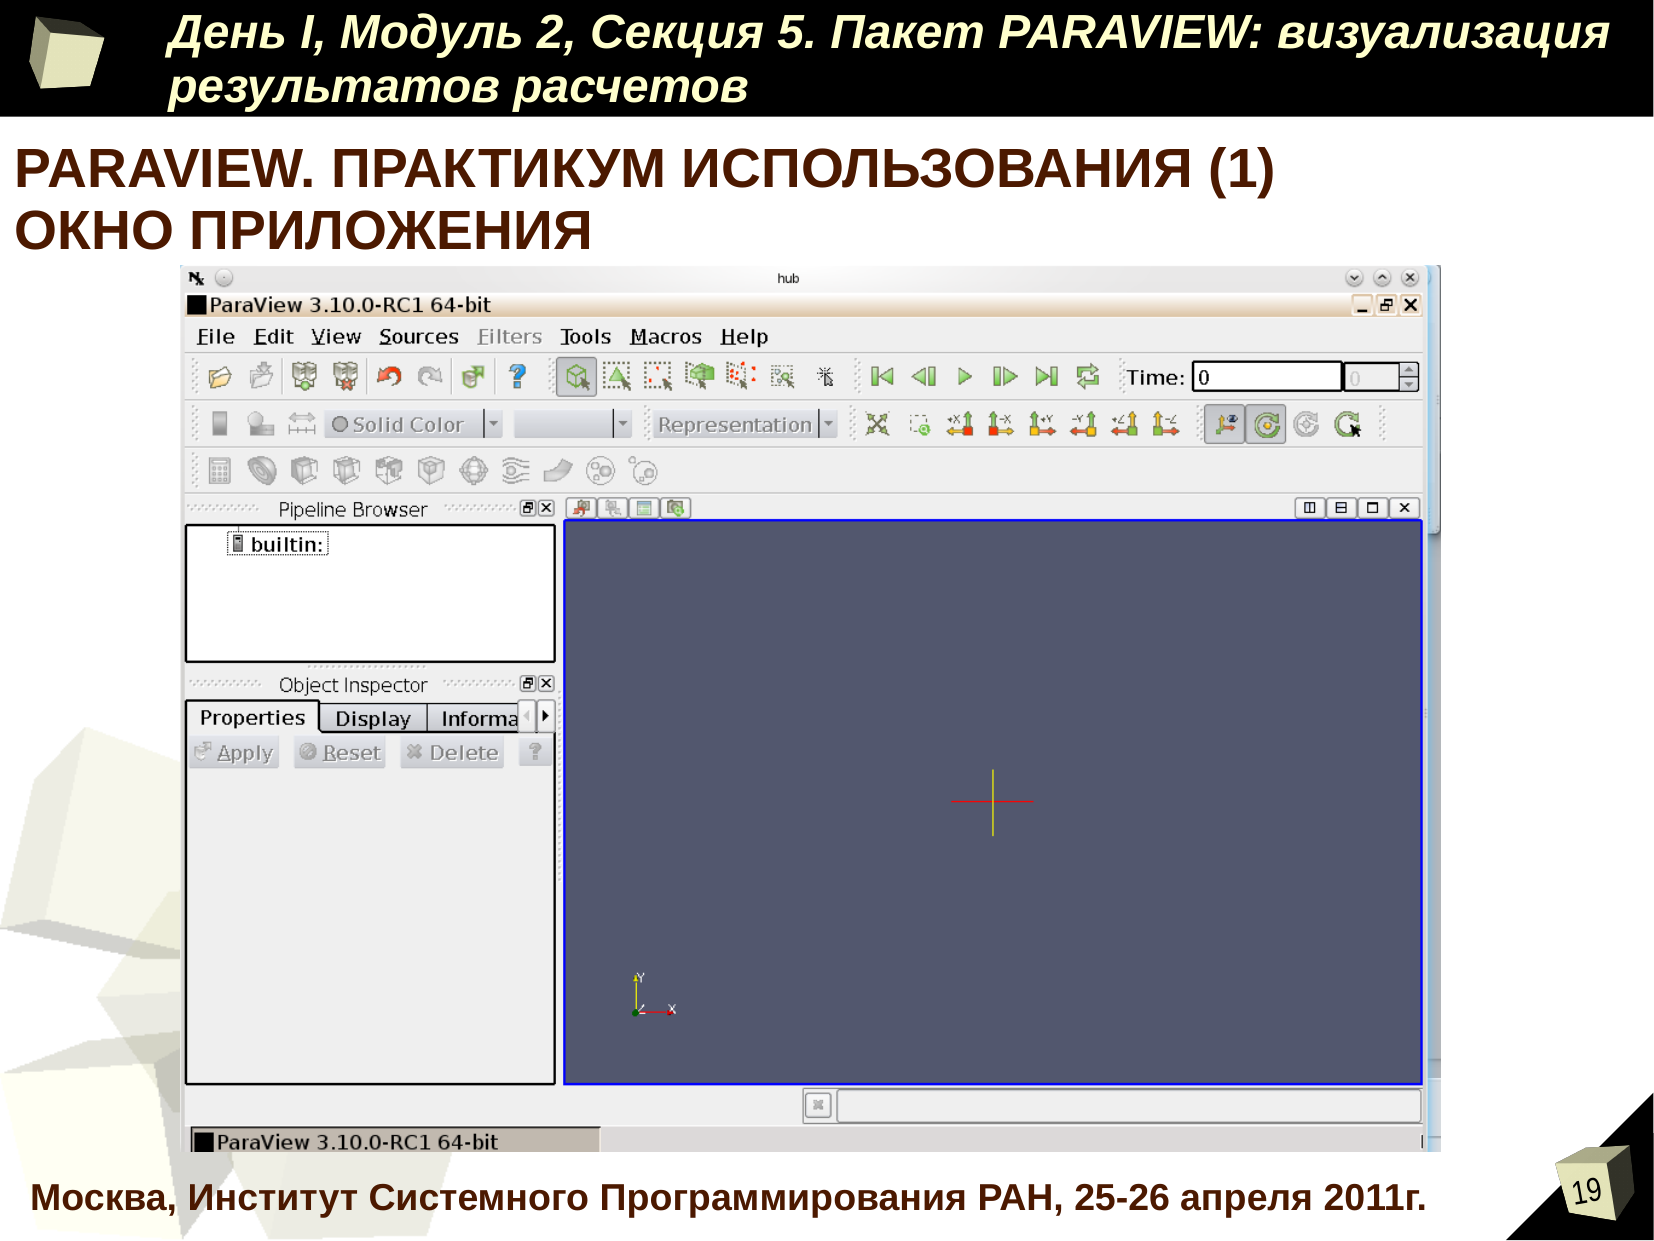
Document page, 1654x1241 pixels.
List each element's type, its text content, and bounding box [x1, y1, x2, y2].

text_box PARAVIEW. ПРАКТИКУМ ИСПОЛЬЗОВАНИЯ (1) ОКНО ПРИЛОЖЕНИЯ [0, 130, 1654, 269]
picture [0, 265, 1441, 1241]
picture [464, 1193, 472, 1198]
